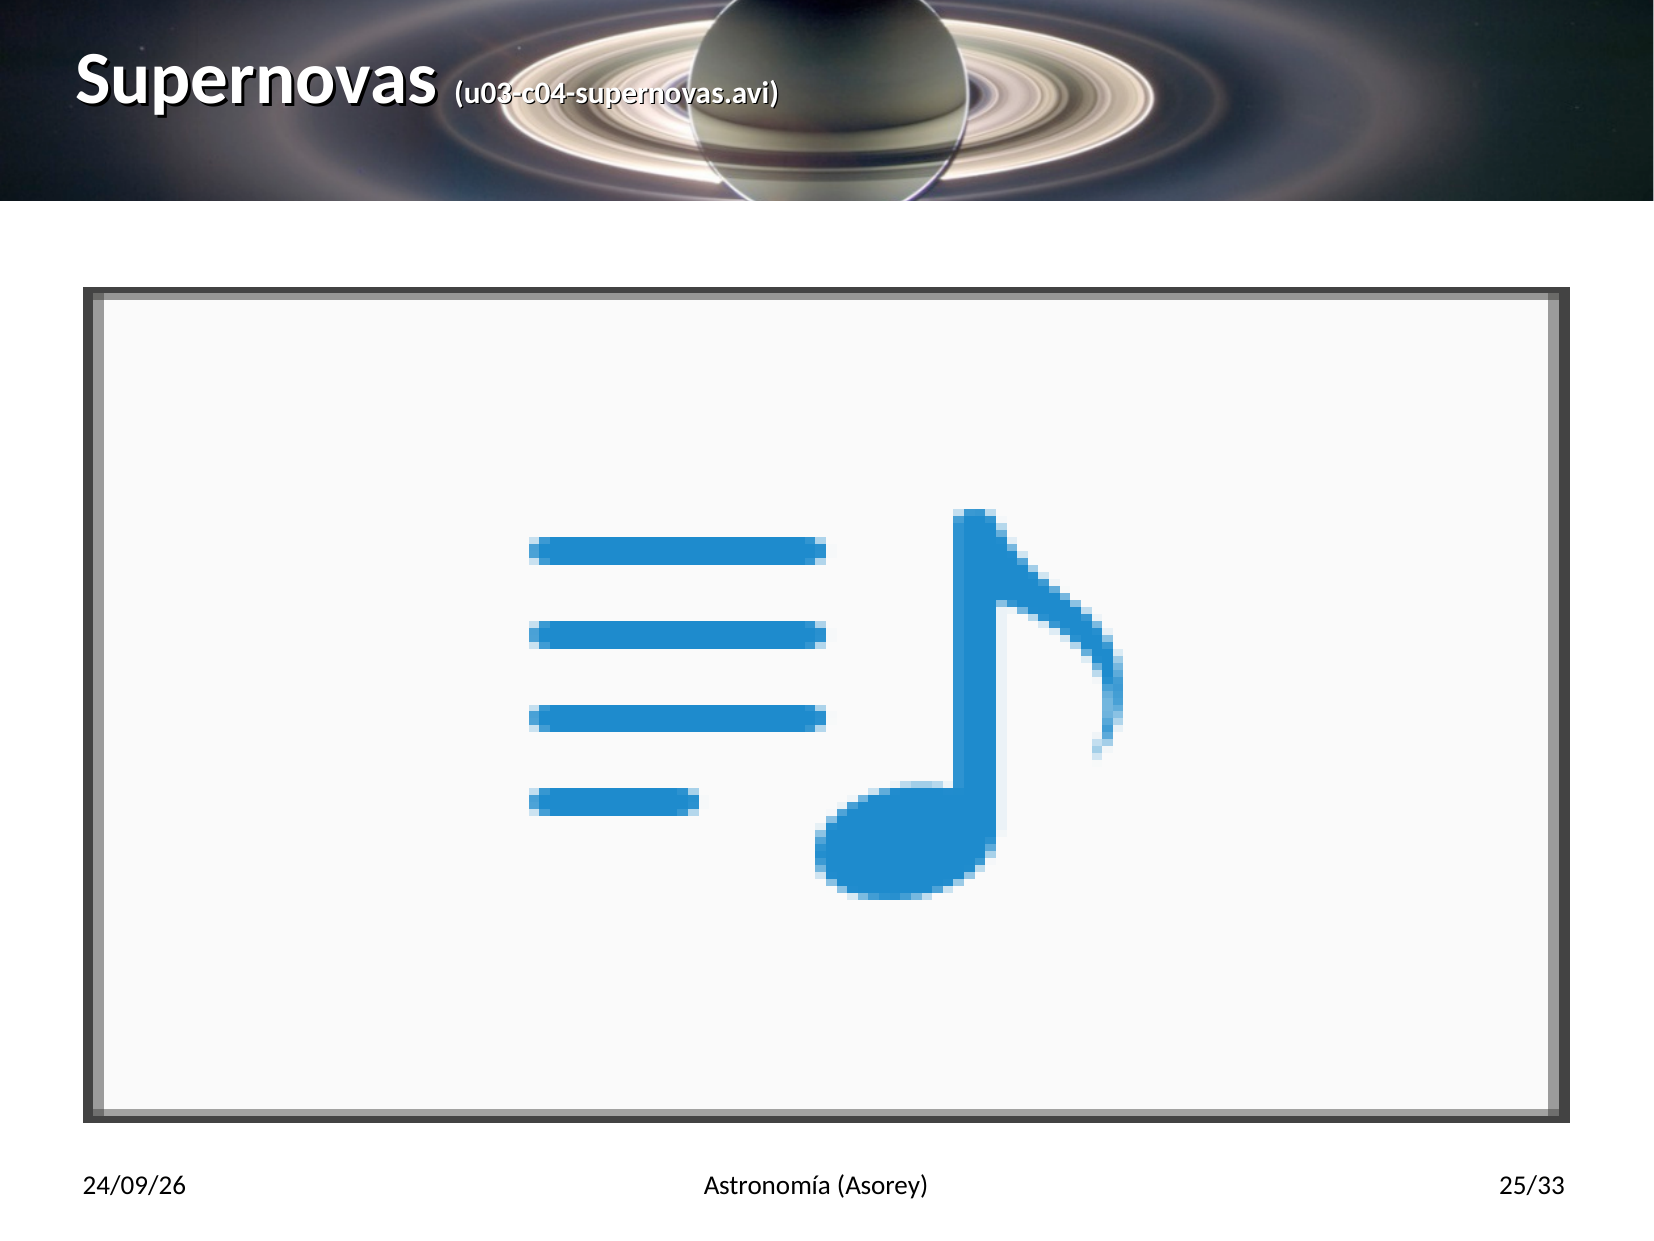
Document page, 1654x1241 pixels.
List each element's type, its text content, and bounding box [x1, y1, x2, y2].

text_box [82, 286, 1571, 1124]
title Supernovas (u03-c04-supernovas.avi) [75, 19, 1564, 151]
picture [0, 0, 1654, 201]
